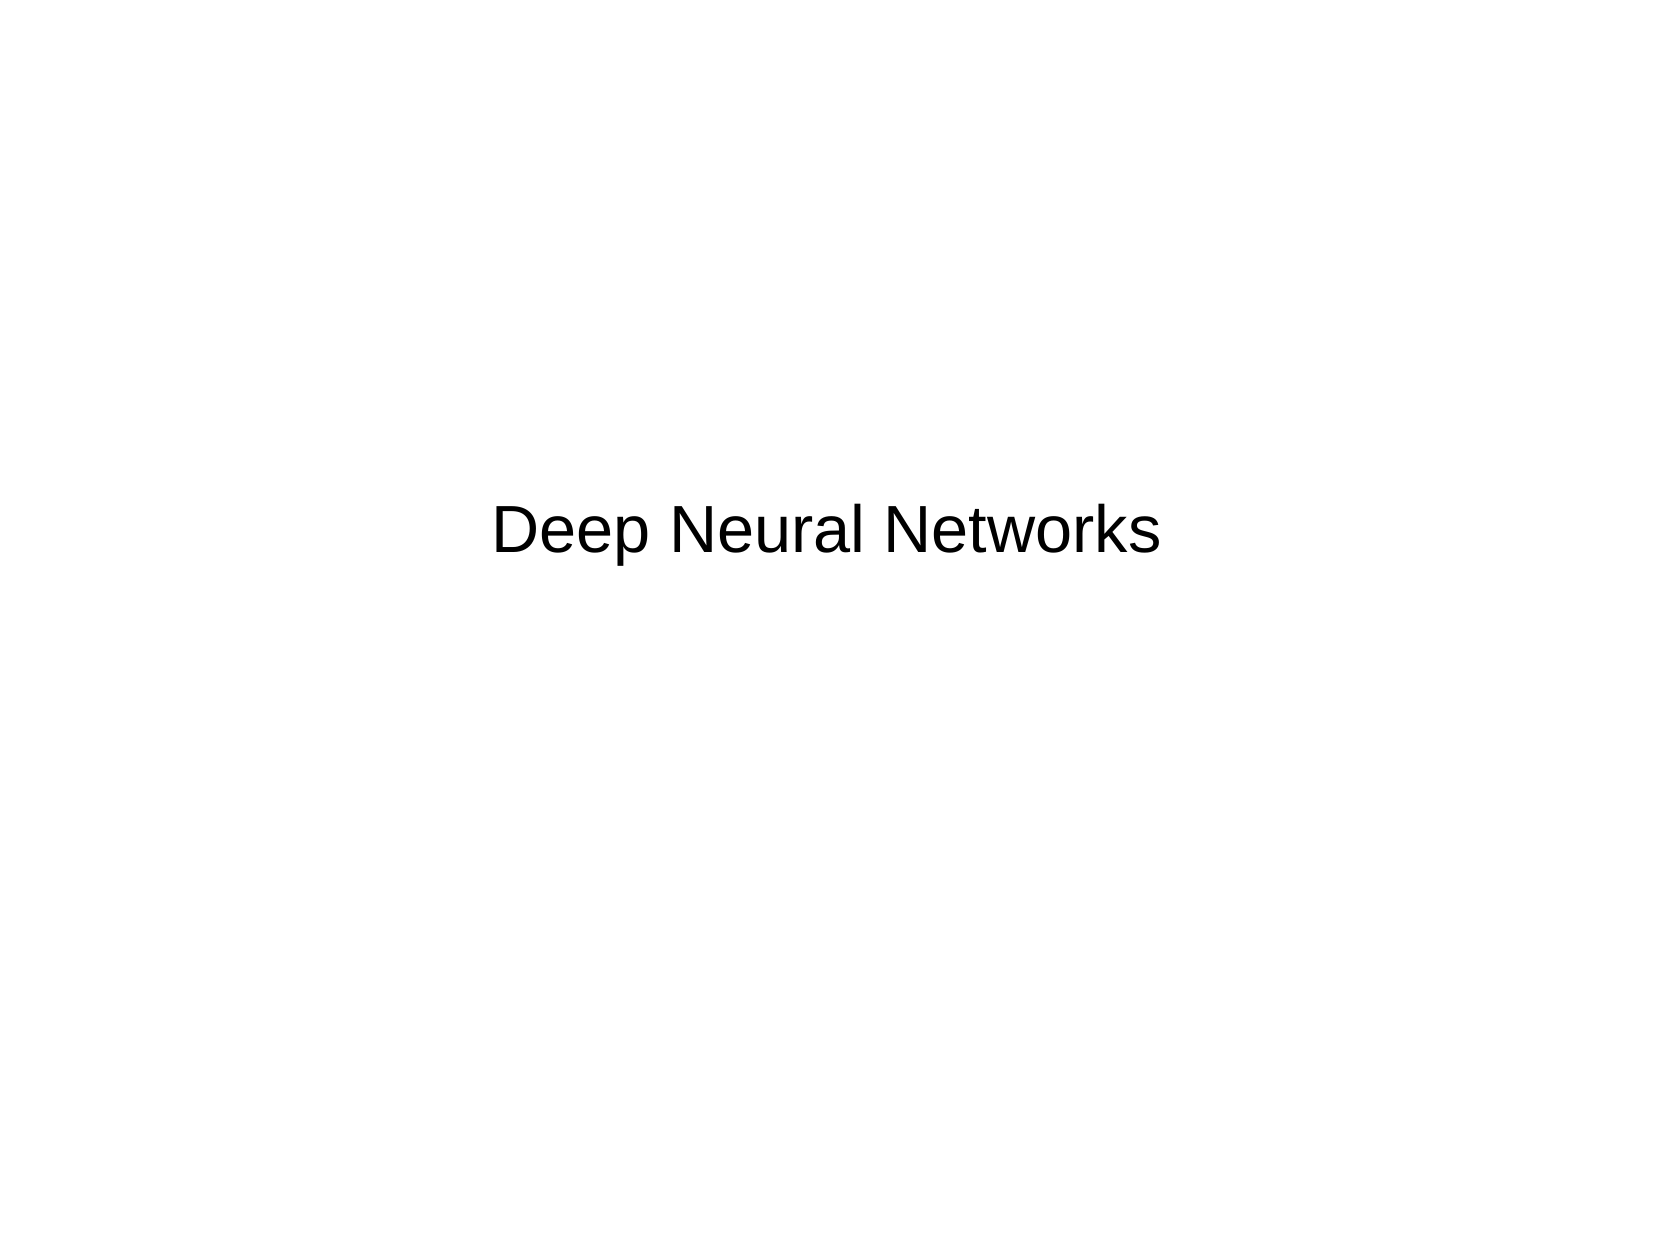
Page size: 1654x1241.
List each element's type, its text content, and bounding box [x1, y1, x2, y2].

subtitle Deep Neural Networks [82, 49, 1571, 1010]
